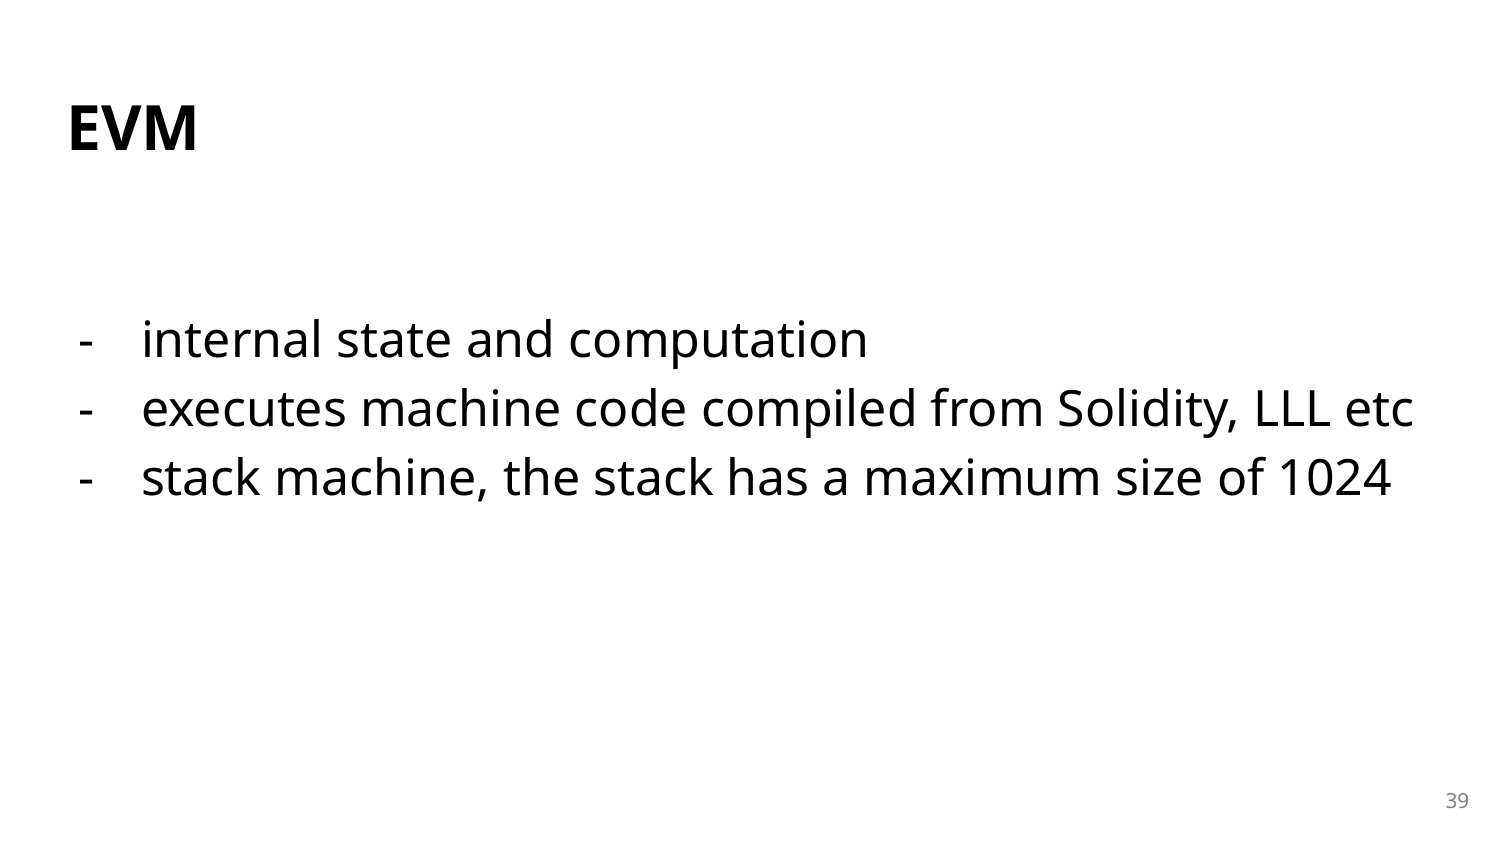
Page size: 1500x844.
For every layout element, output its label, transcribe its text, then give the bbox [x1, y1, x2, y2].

slide_number <number> [1394, 769, 1484, 834]
list internal state and computation executes machine code compiled from Solidity, LLL etc stack machine, the stack has a maximum size of 1024 [51, 283, 1449, 750]
title EVM [51, 72, 1449, 176]
